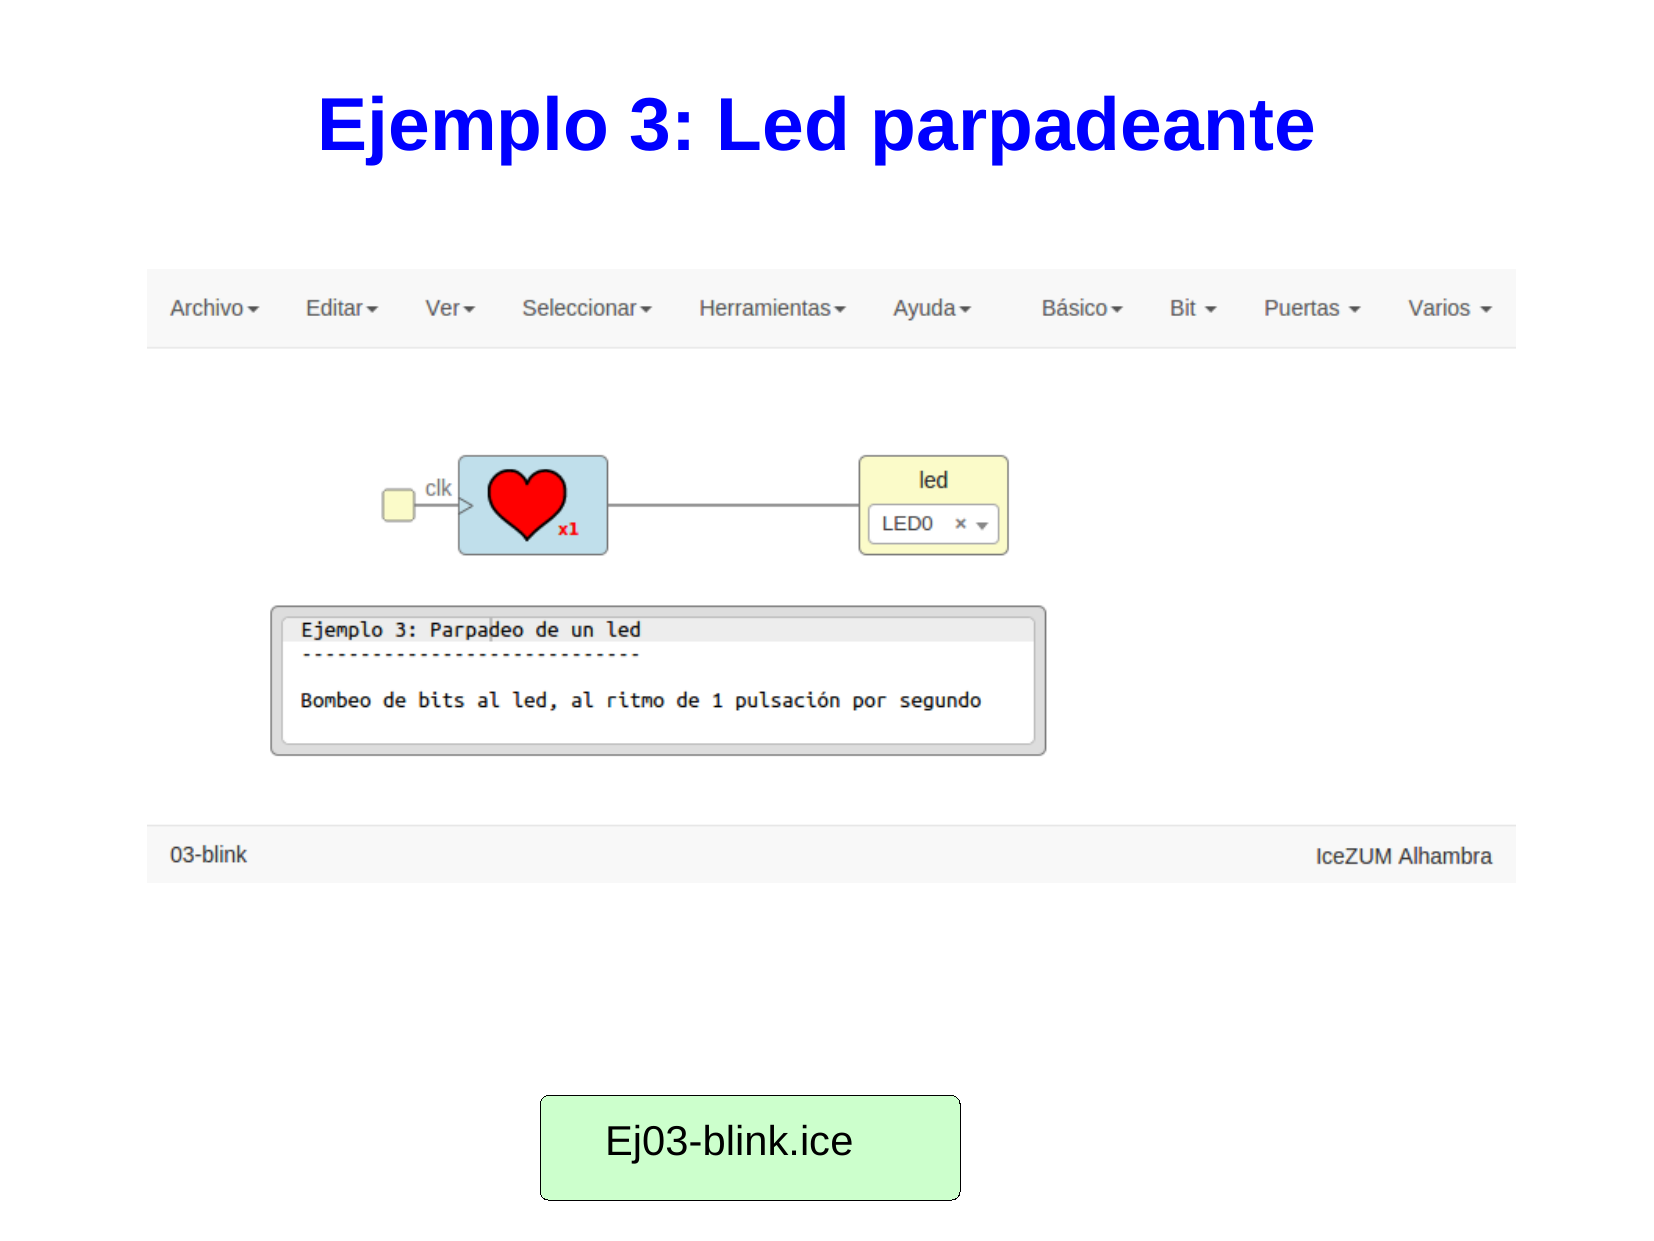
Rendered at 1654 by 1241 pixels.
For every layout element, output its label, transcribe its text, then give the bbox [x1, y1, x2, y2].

picture [147, 269, 1516, 883]
text_box Ej03-blink.ice [555, 1110, 946, 1186]
text_box [540, 1095, 961, 1201]
text_box Ejemplo 3: Led parpadeante [90, 75, 1546, 174]
